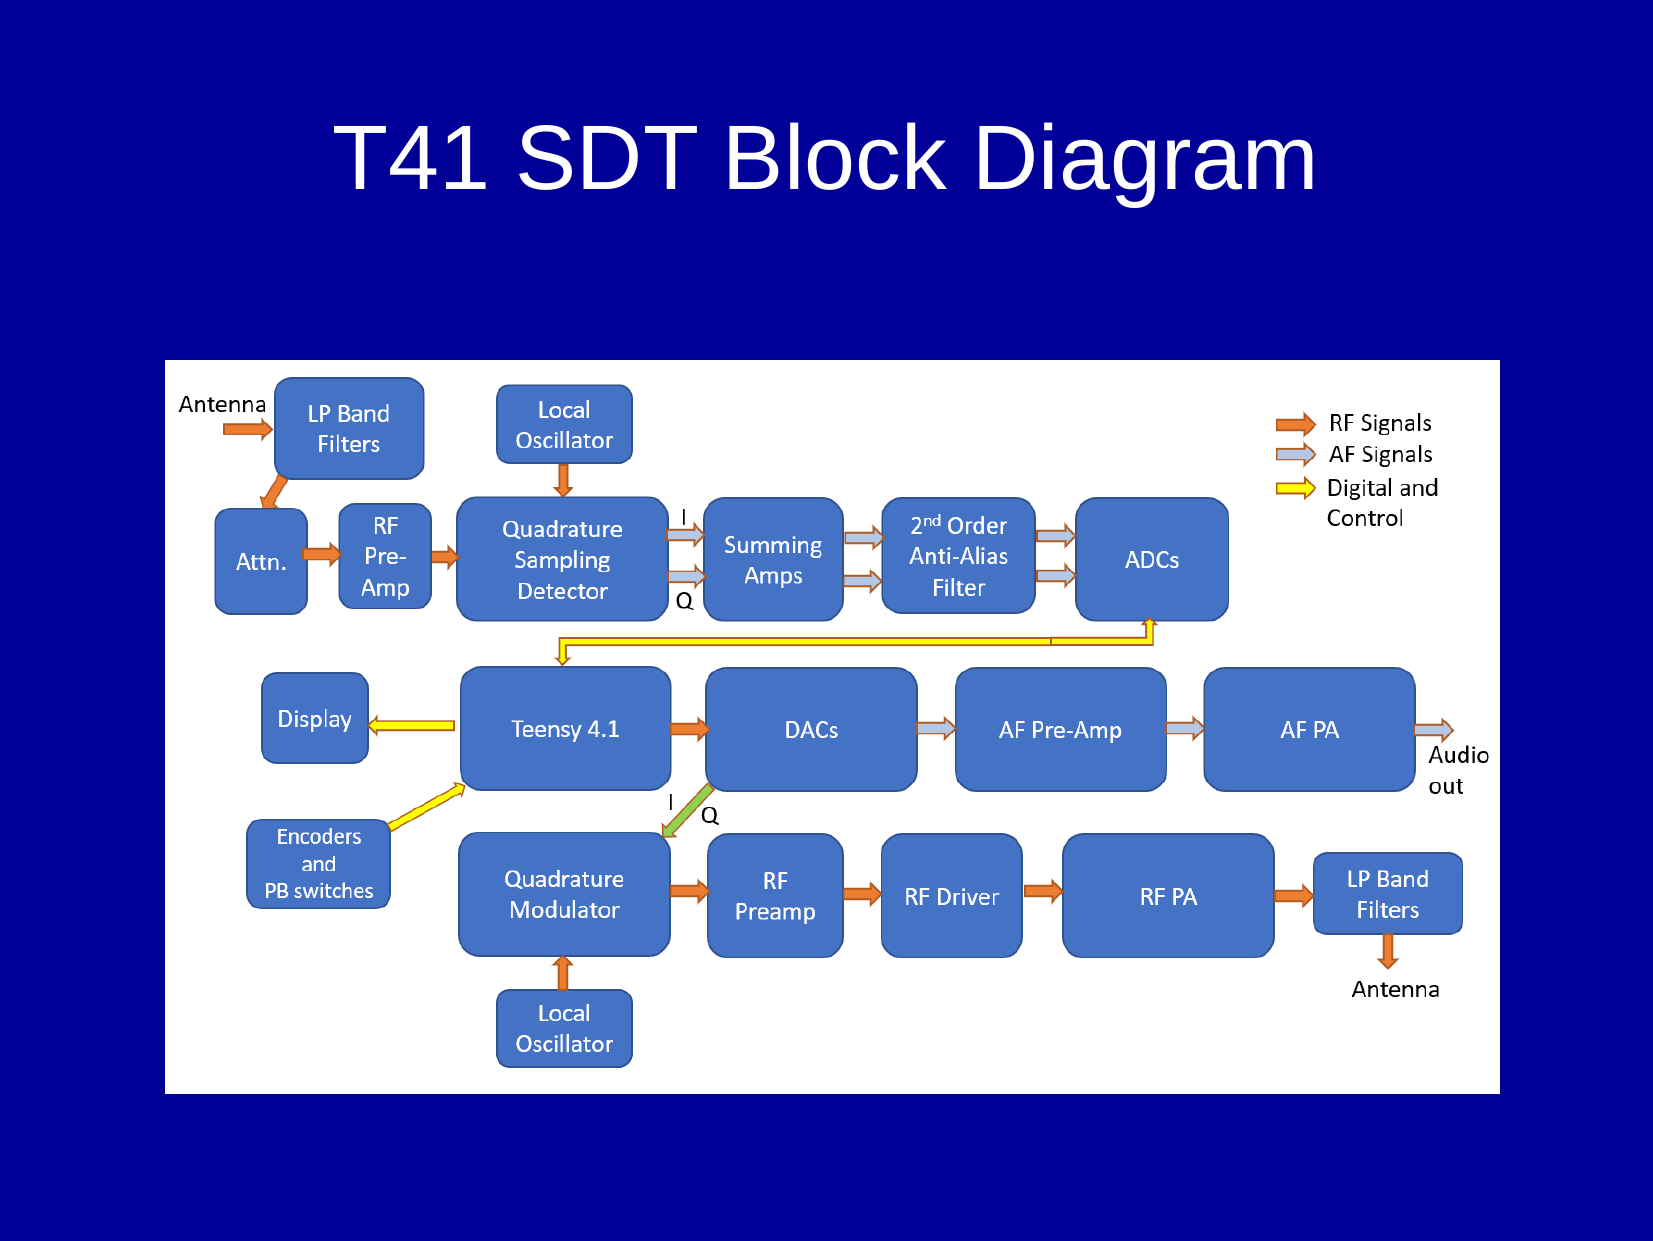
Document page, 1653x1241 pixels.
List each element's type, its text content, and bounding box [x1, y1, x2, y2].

picture [165, 360, 1500, 1094]
text_box T41 SDT Block Diagram [82, 49, 1571, 257]
